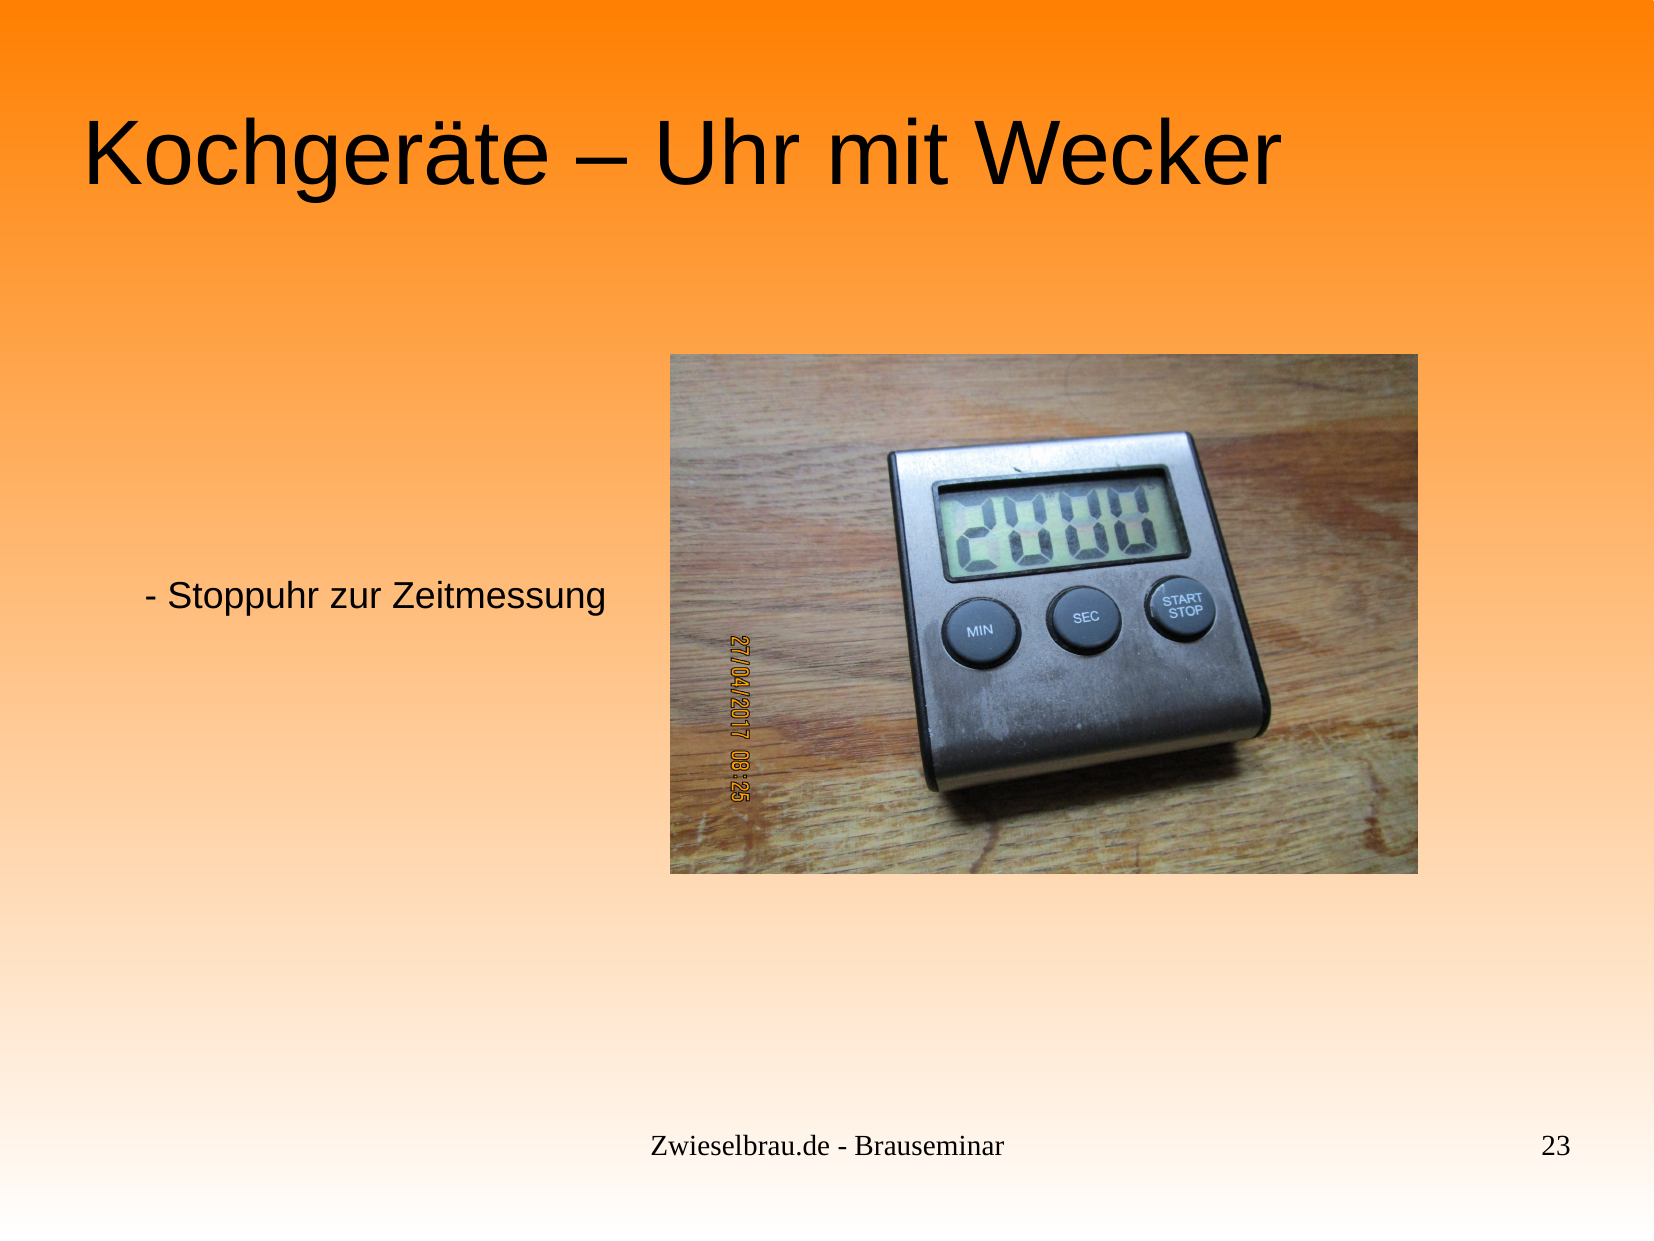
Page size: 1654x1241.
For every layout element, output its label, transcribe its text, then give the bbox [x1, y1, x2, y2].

title Kochgeräte – Uhr mit Wecker [82, 49, 1571, 257]
picture [670, 354, 1418, 875]
text_box - Stoppuhr zur Zeitmessung [129, 566, 622, 624]
